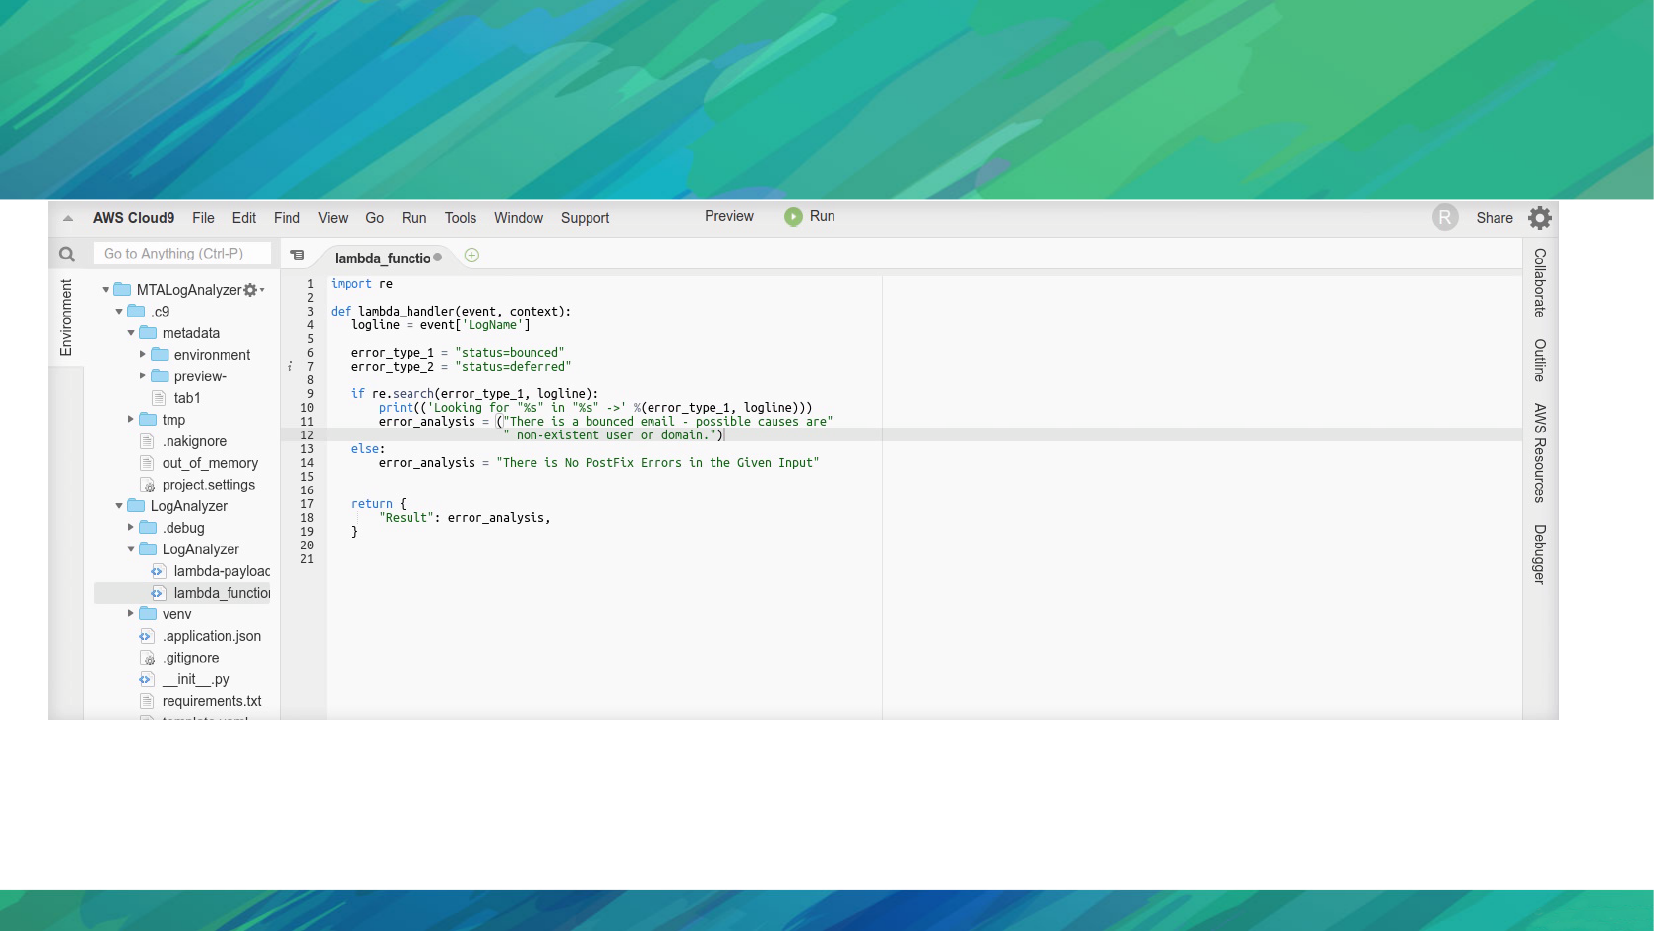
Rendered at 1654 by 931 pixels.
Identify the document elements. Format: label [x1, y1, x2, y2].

text_box [47, 200, 1560, 721]
picture [0, 0, 1654, 931]
